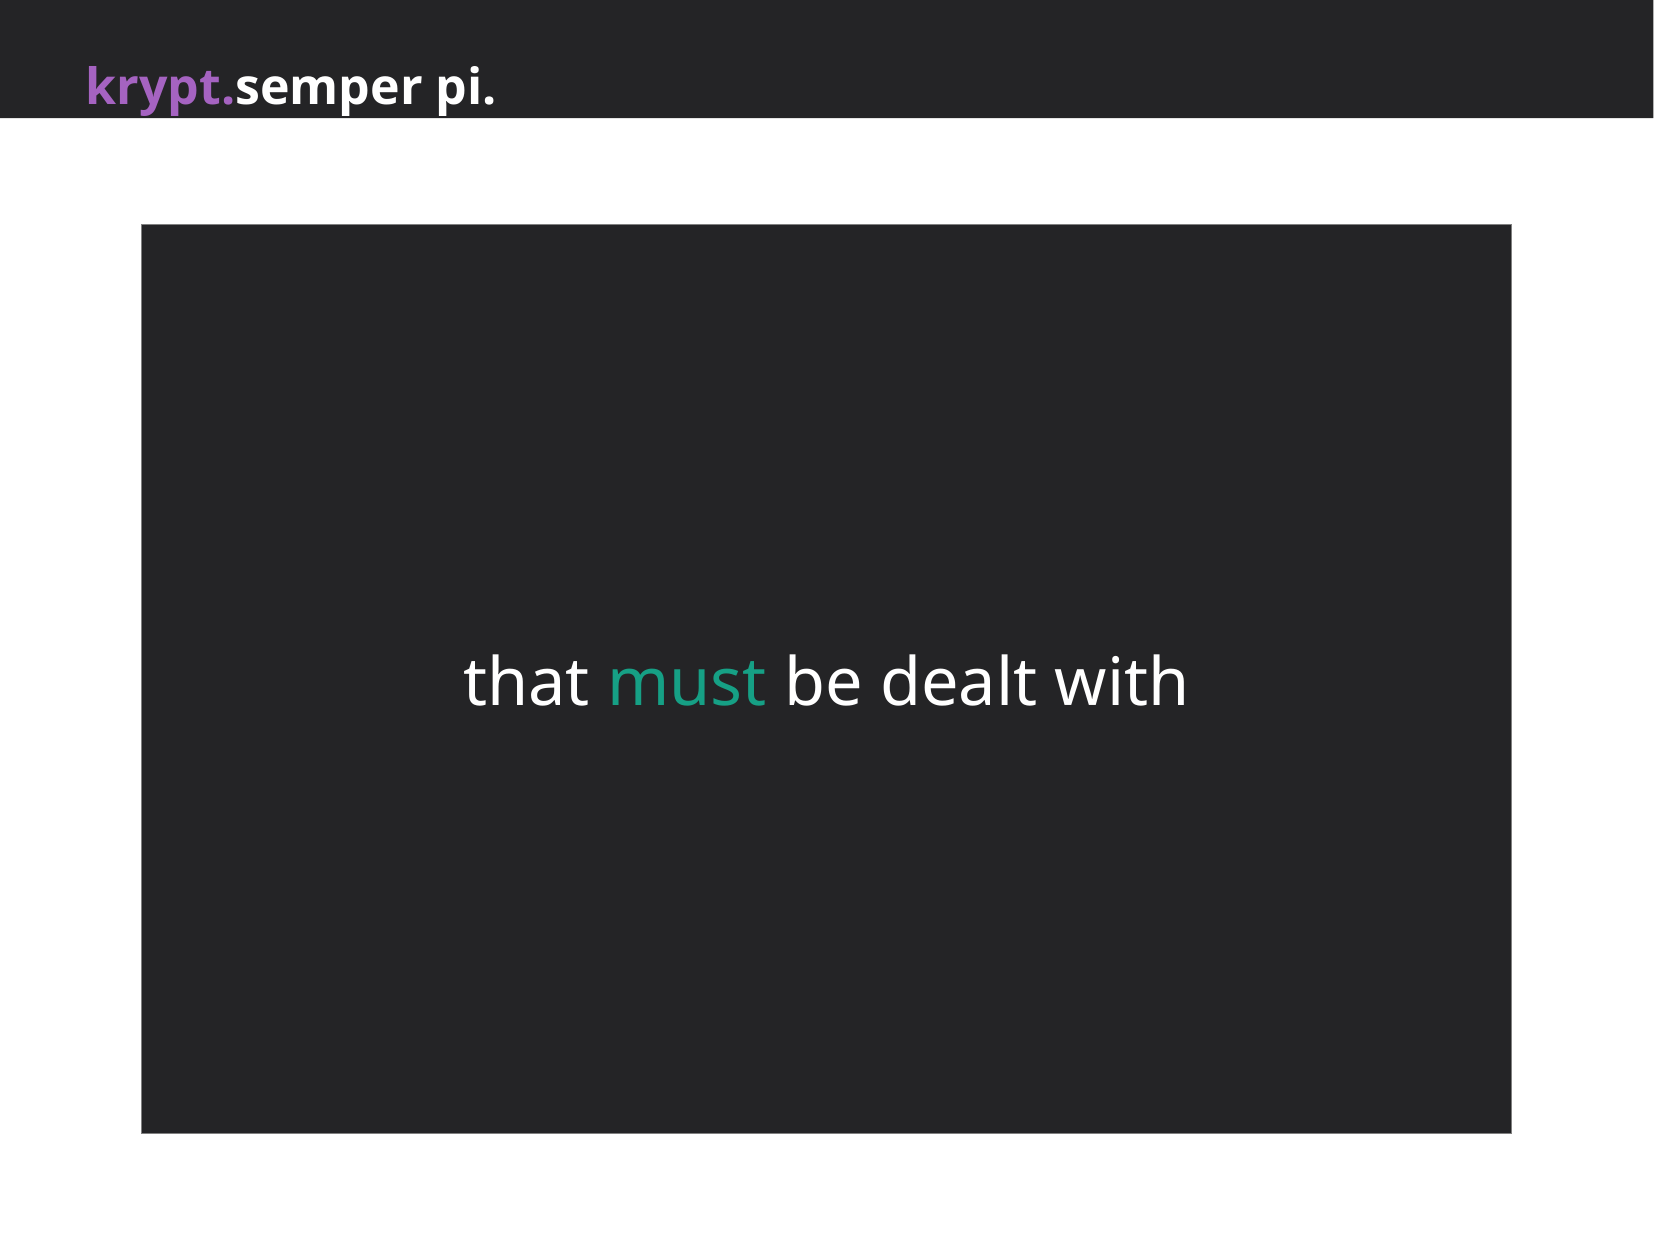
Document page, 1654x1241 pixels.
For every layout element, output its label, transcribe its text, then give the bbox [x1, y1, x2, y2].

text_box that must be dealt with [141, 224, 1512, 1134]
text_box krypt.semper pi. [70, 43, 544, 119]
text_box [0, 0, 1654, 119]
